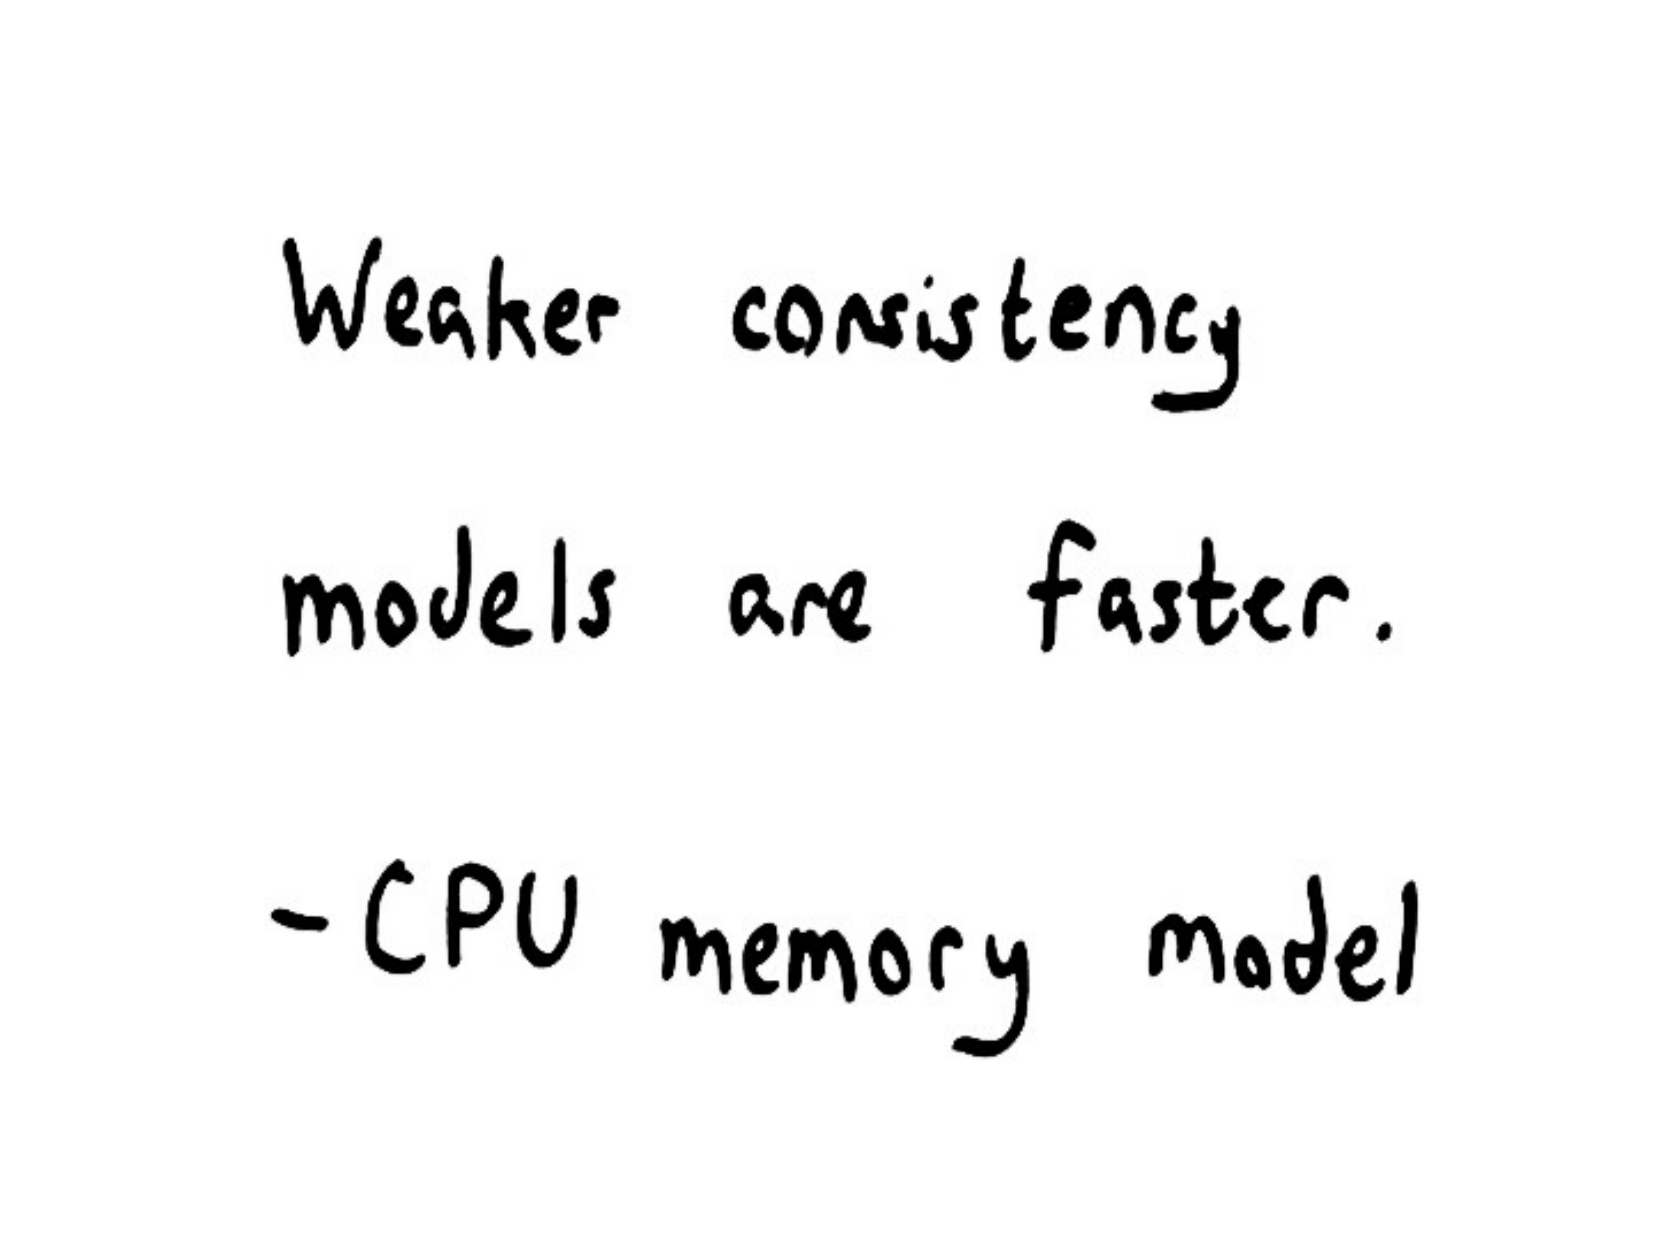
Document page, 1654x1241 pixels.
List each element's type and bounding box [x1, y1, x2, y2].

picture [210, 179, 1501, 1094]
